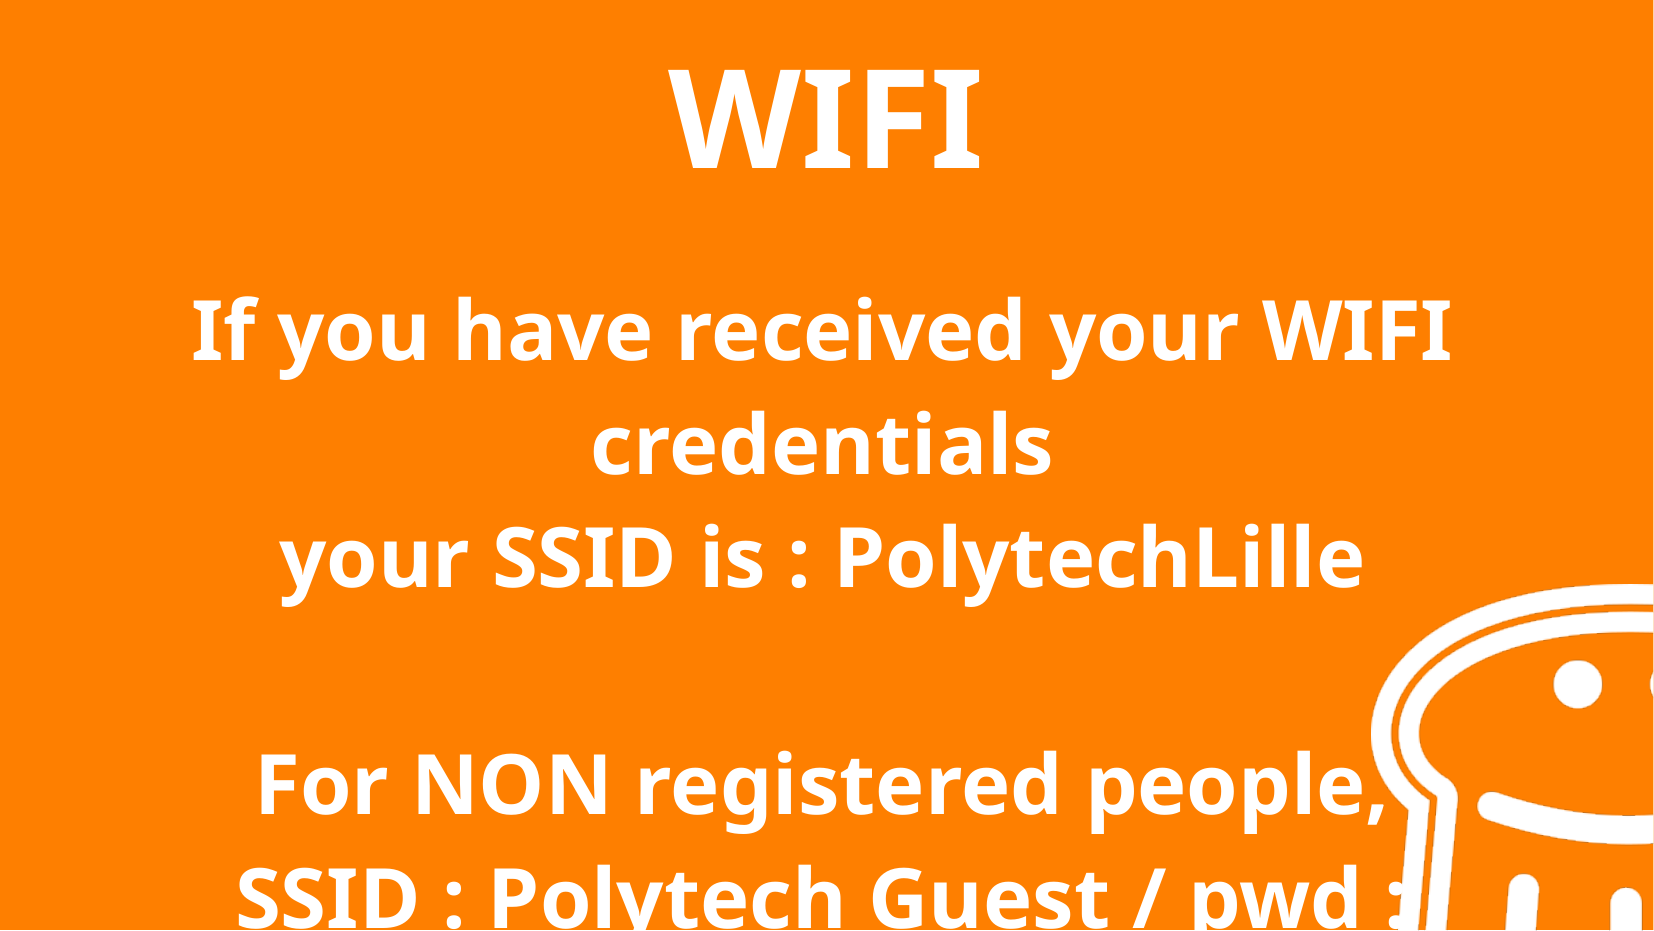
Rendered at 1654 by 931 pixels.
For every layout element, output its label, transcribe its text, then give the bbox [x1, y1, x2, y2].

picture [1371, 584, 1654, 931]
title If you have received your WIFI credentials your SSID is : PolytechLille For NON registered people, SSID : Polytech Guest / pwd : vefifU3y [59, 271, 1587, 925]
title WIFI [82, 37, 1571, 193]
